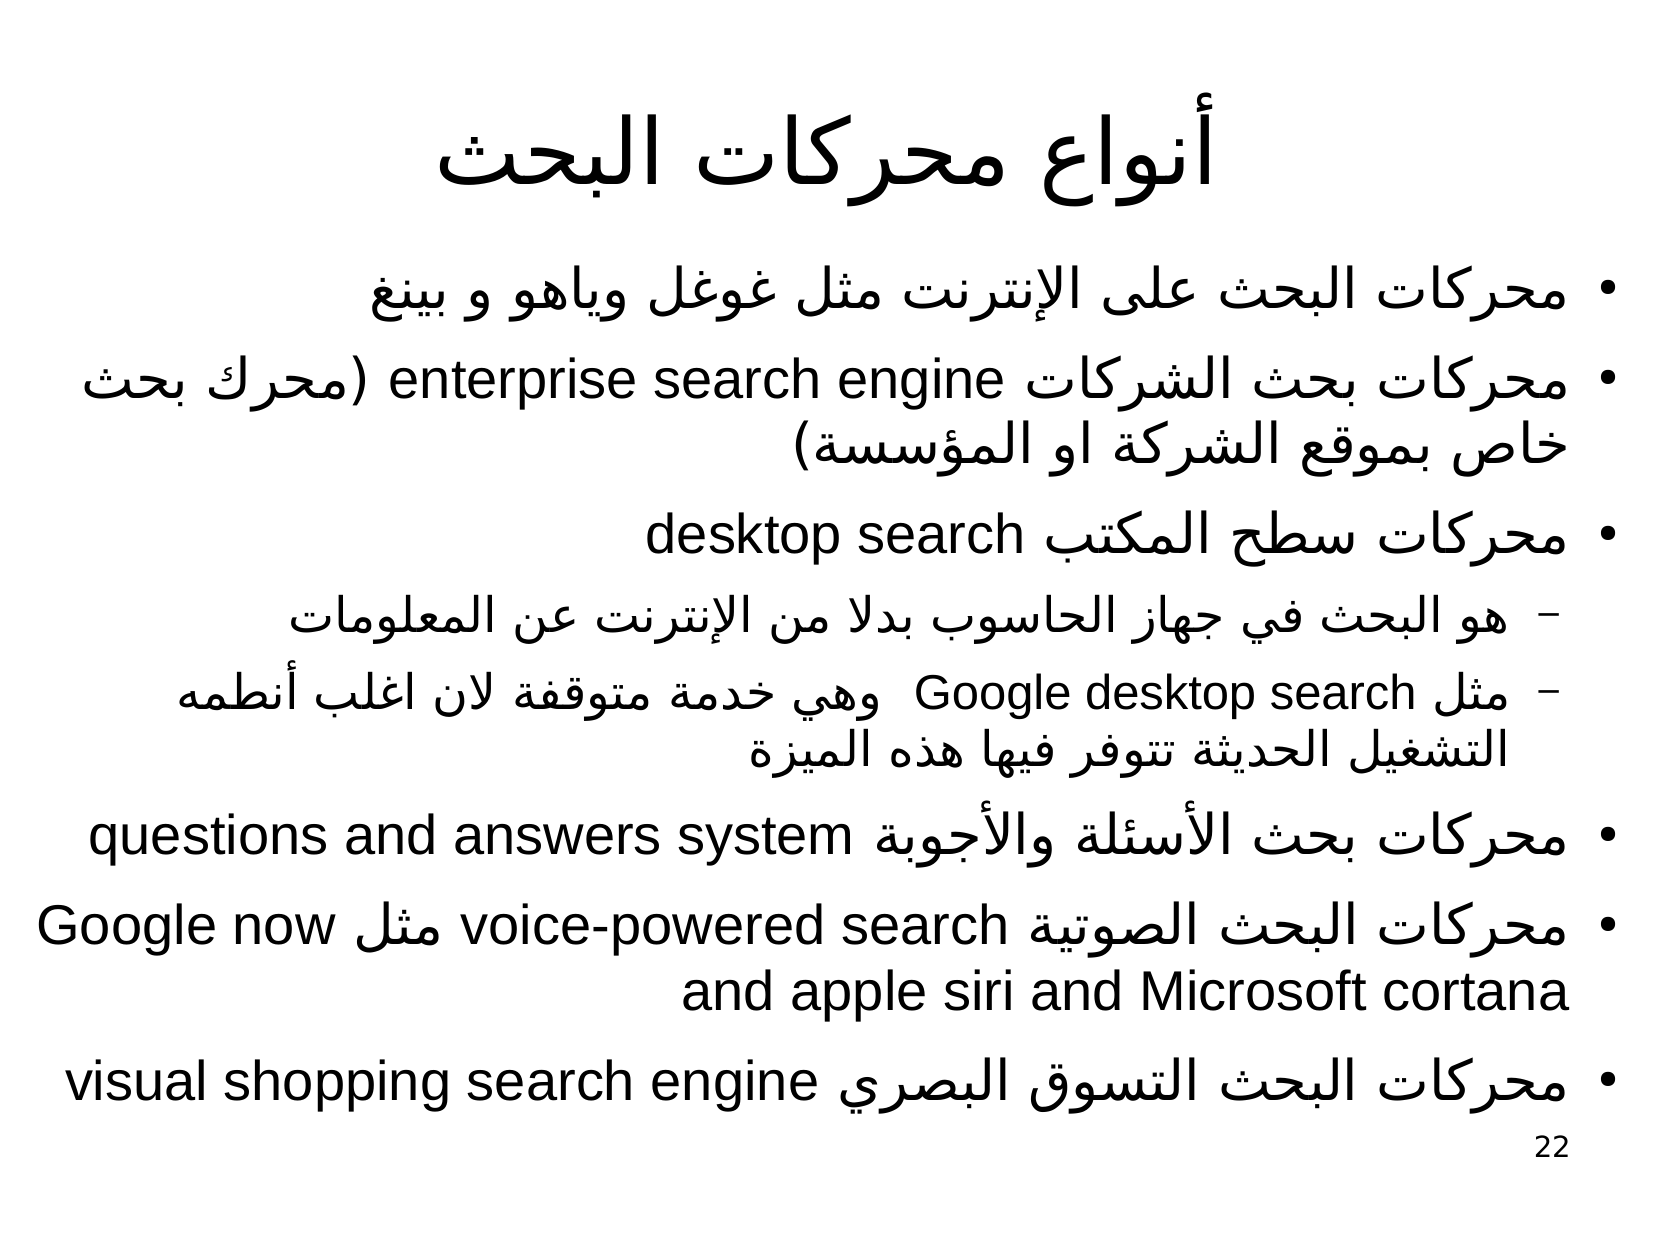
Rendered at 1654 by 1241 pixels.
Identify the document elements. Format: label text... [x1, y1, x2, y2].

list محركات البحث على الإنترنت مثل غوغل وياهو و بينغ محركات بحث الشركات enterprise search engine (محرك بحث خاص بموقع الشركة او المؤسسة) محركات سطح المكتب desktop search هو البحث في جهاز الحاسوب بدلا من الإنترنت عن المعلومات مثل Google desktop search وهي خدمة متوقفة لان اغلب أنطمه التشغيل الحديثة تتوفر فيها هذه الميزة محركات بحث الأسئلة والأجوبة questions and answers system محركات البحث الصوتية voice-powered search مثل Google now and apple siri and Microsoft cortana محركات البحث التسوق البصري visual shopping search engine [23, 256, 1630, 1123]
title أنواع محركات البحث [82, 49, 1571, 256]
